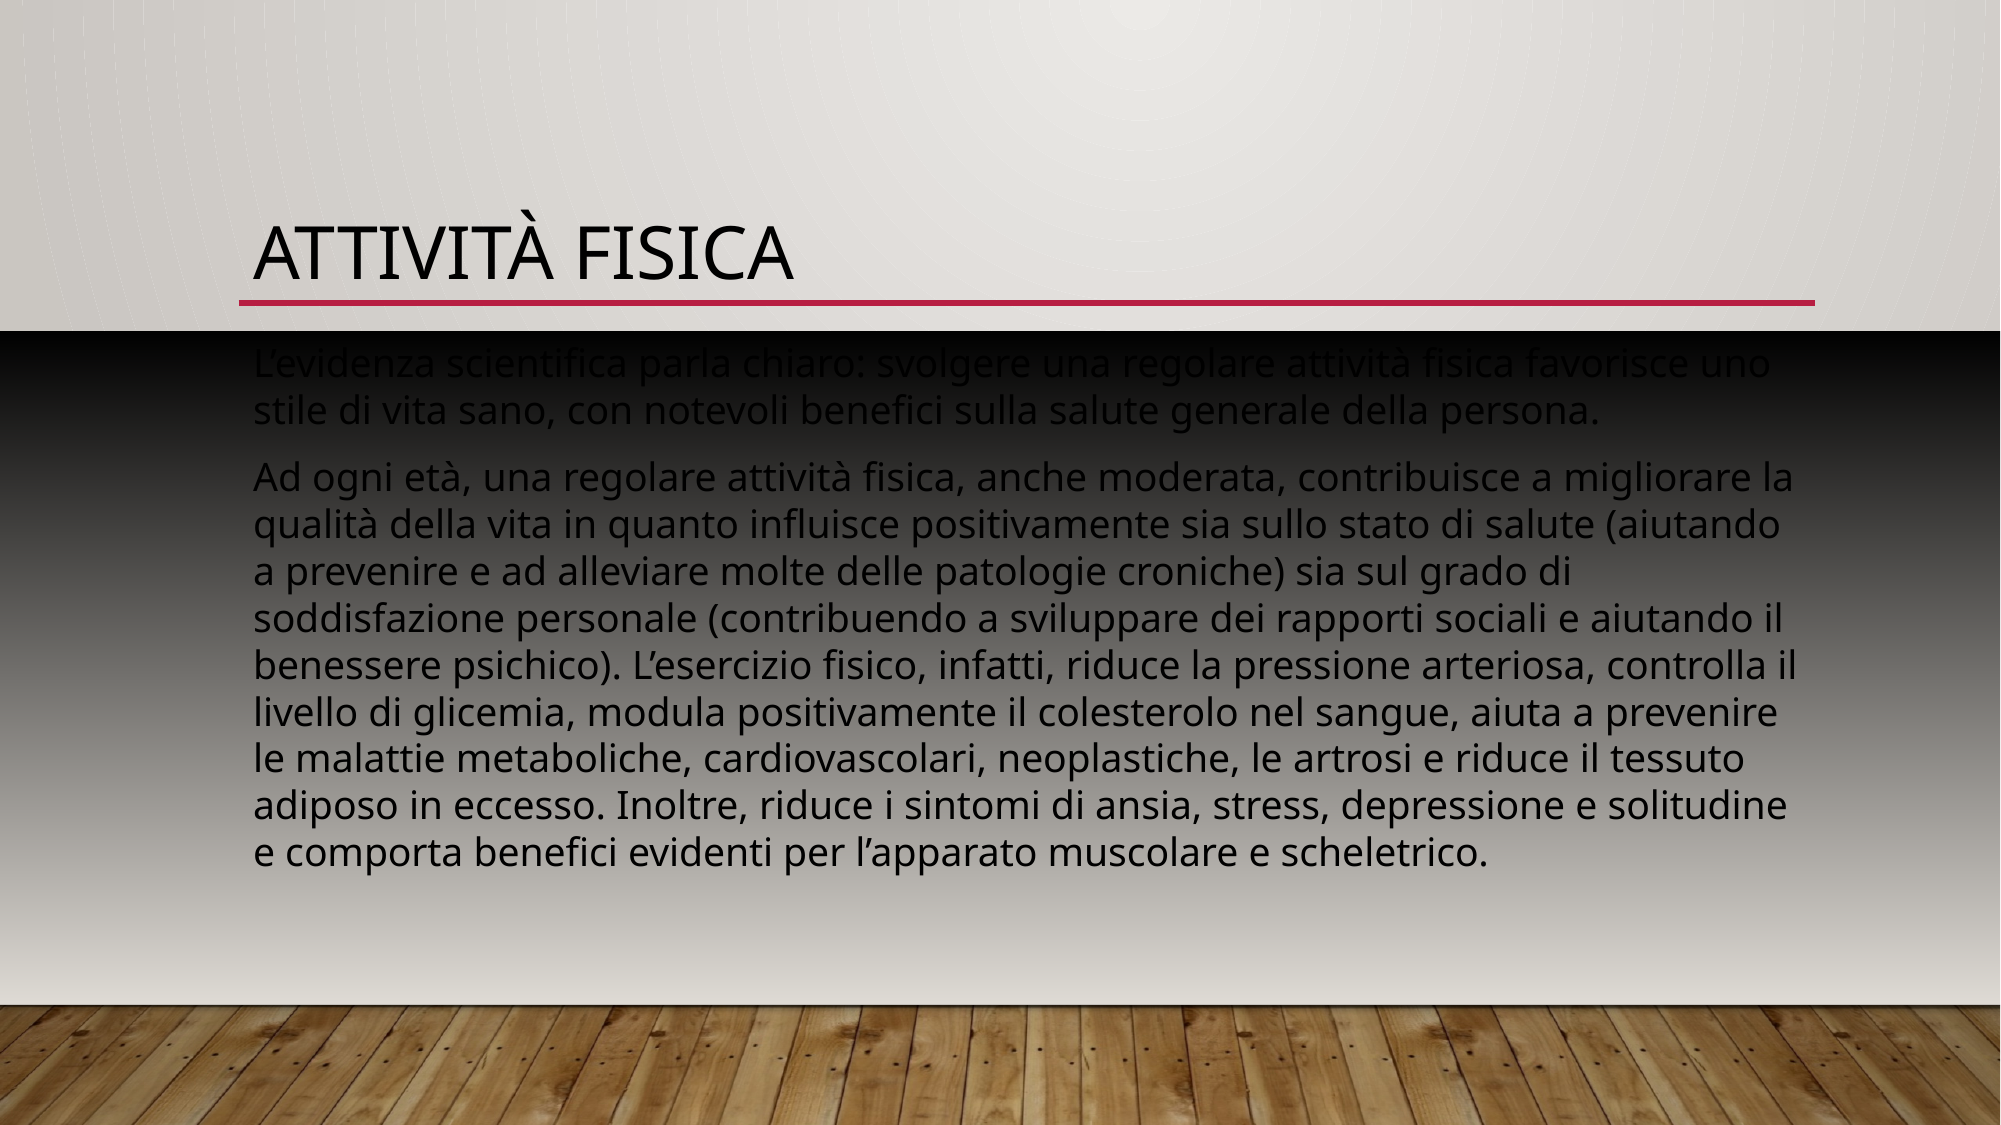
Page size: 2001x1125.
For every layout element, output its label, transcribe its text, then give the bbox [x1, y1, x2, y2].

list L’evidenza scientifica parla chiaro: svolgere una regolare attività fisica favorisce uno stile di vita sano, con notevoli benefici sulla salute generale della persona. Ad ogni età, una regolare attività fisica, anche moderata, contribuisce a migliorare la qualità della vita in quanto influisce positivamente sia sullo stato di salute (aiutando a prevenire e ad alleviare molte delle patologie croniche) sia sul grado di soddisfazione personale (contribuendo a sviluppare dei rapporti sociali e aiutando il benessere psichico). L’esercizio fisico, infatti, riduce la pressione arteriosa, controlla il livello di glicemia, modula positivamente il colesterolo nel sangue, aiuta a prevenire le malattie metaboliche, cardiovascolari, neoplastiche, le artrosi e riduce il tessuto adiposo in eccesso. Inoltre, riduce i sintomi di ansia, stress, depressione e solitudine e comporta benefici evidenti per l’apparato muscolare e scheletrico. [238, 330, 1814, 897]
title ATTIVITà FISICA [238, 209, 1814, 305]
